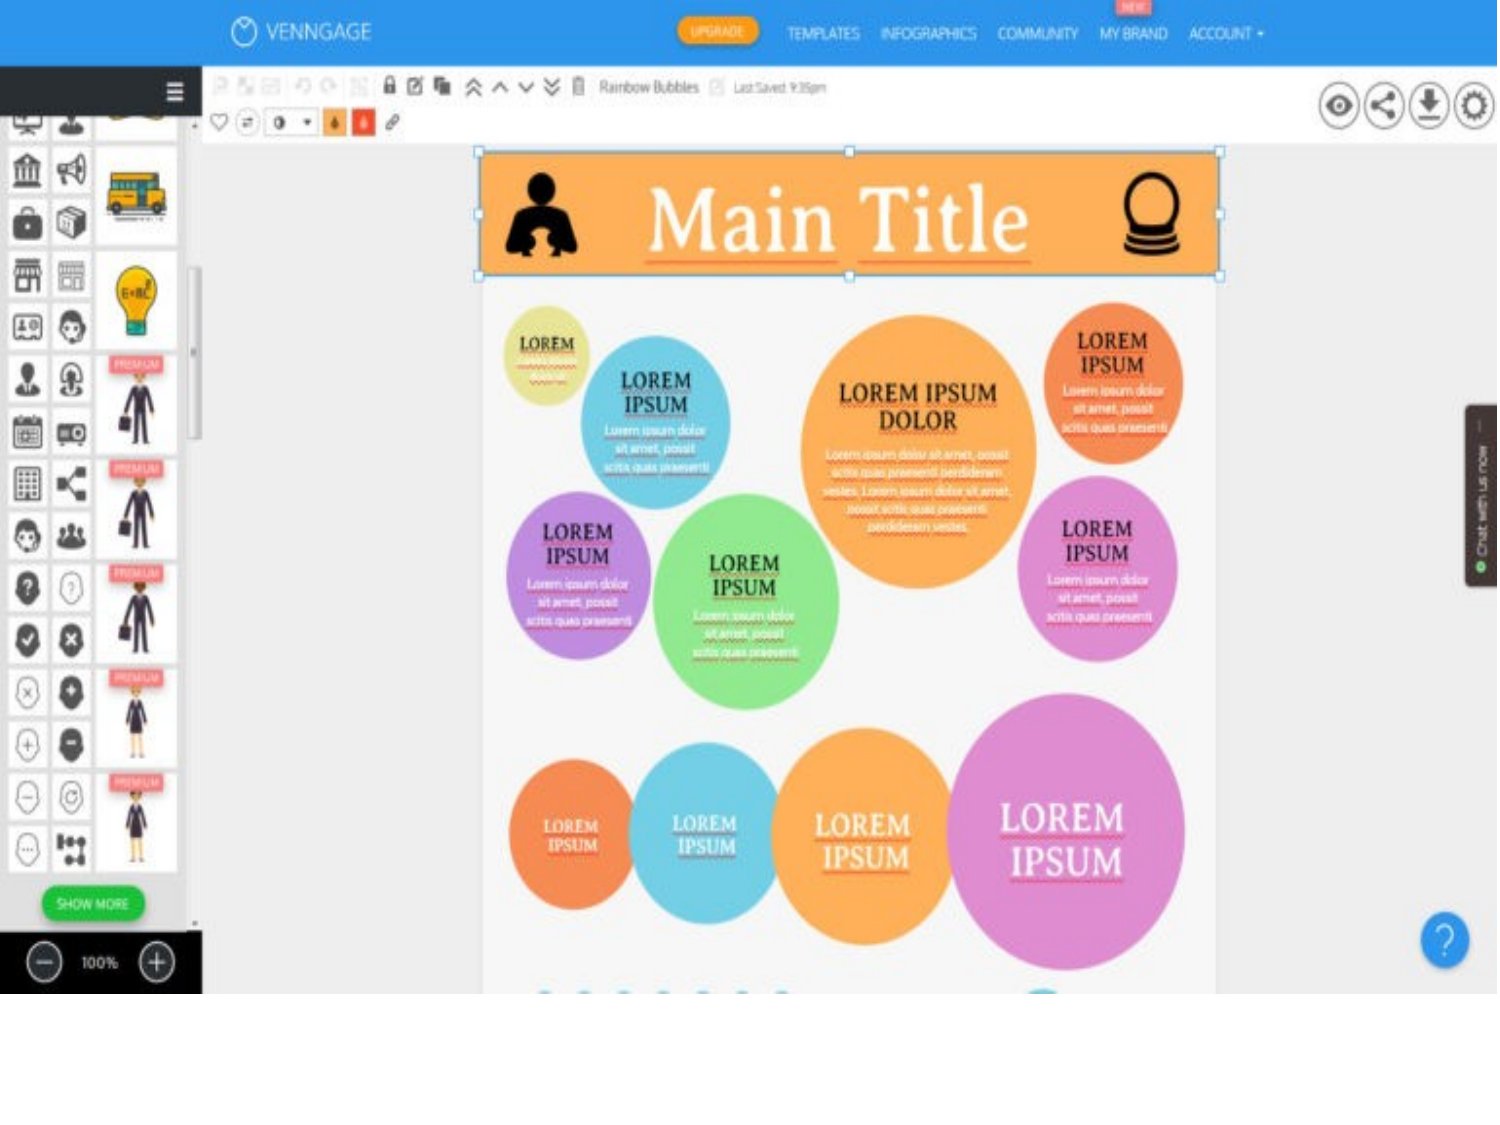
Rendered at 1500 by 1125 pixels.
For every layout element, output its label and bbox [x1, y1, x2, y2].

picture [0, 0, 1497, 994]
